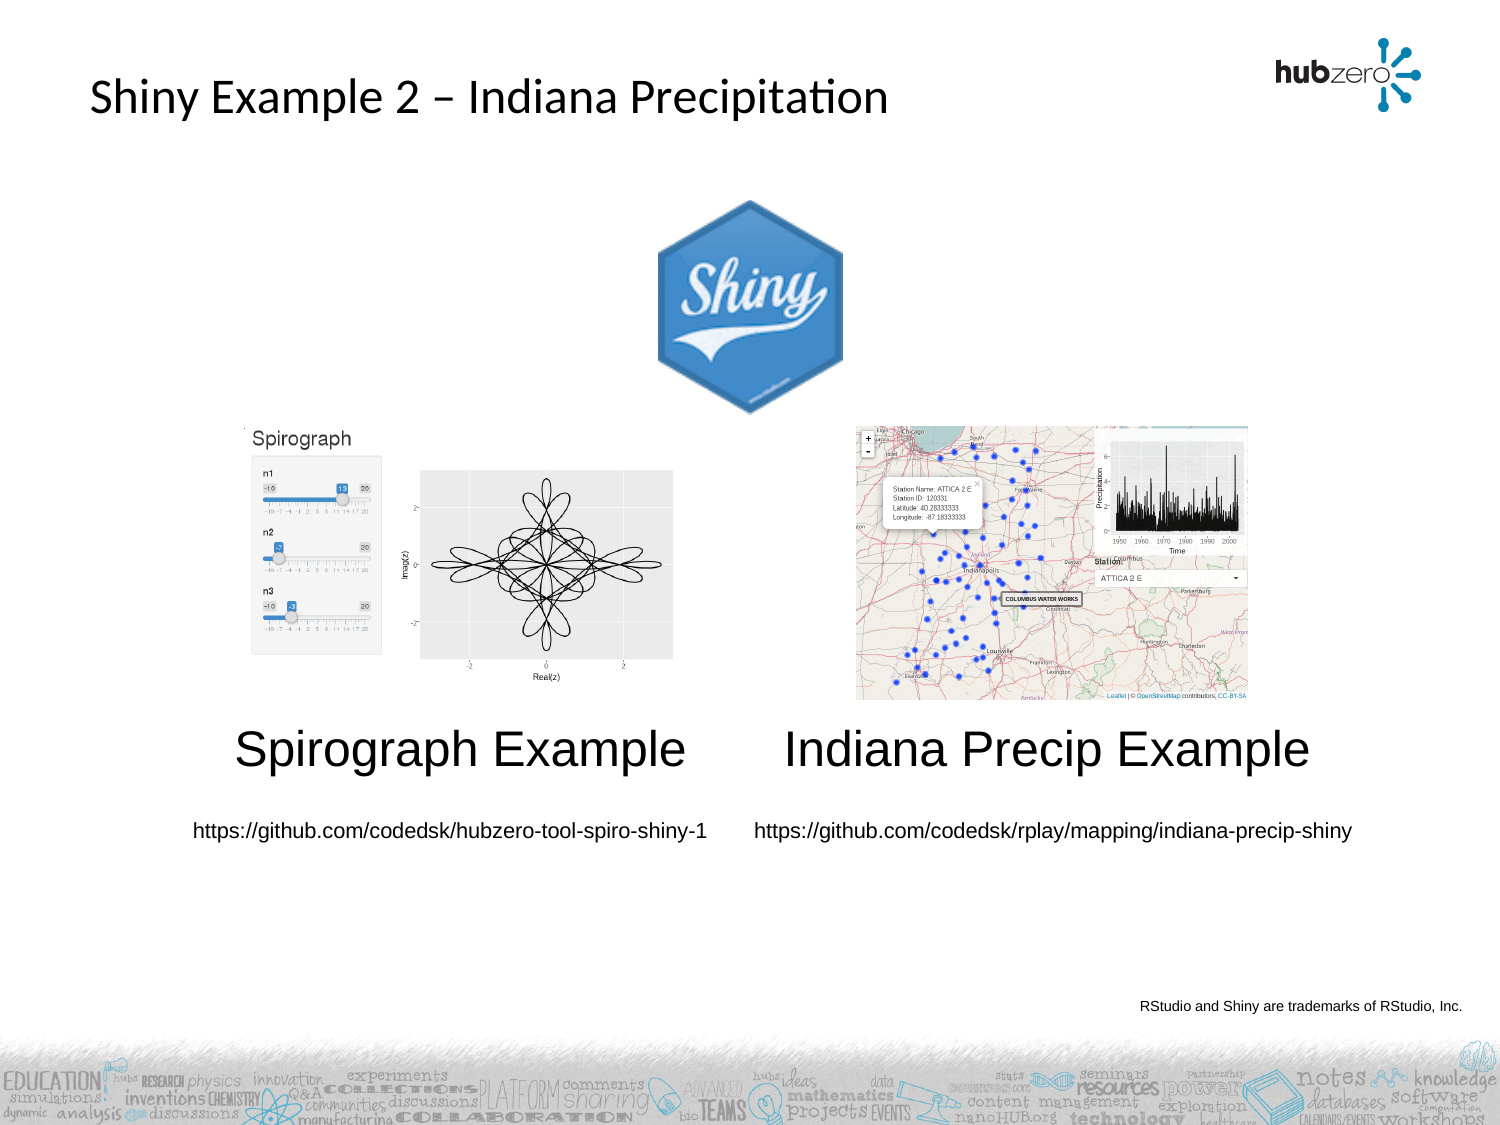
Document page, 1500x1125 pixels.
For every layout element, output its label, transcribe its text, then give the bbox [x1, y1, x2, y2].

picture [856, 426, 1248, 701]
title Shiny Example 2 – Indiana Precipitation [75, 44, 1426, 144]
text_box RStudio and Shiny are trademarks of RStudio, Inc. [1125, 990, 1478, 1023]
picture [244, 427, 680, 683]
picture [658, 200, 843, 415]
text_box https://github.com/codedsk/hubzero-tool-spiro-shiny-1 [178, 809, 724, 870]
picture [1272, 35, 1424, 44]
picture [0, 1034, 1500, 1125]
text_box Spirograph Example [219, 709, 702, 785]
text_box https://github.com/codedsk/rplay/mapping/indiana-precip-shiny [739, 809, 1369, 870]
text_box Indiana Precip Example [768, 709, 1326, 785]
